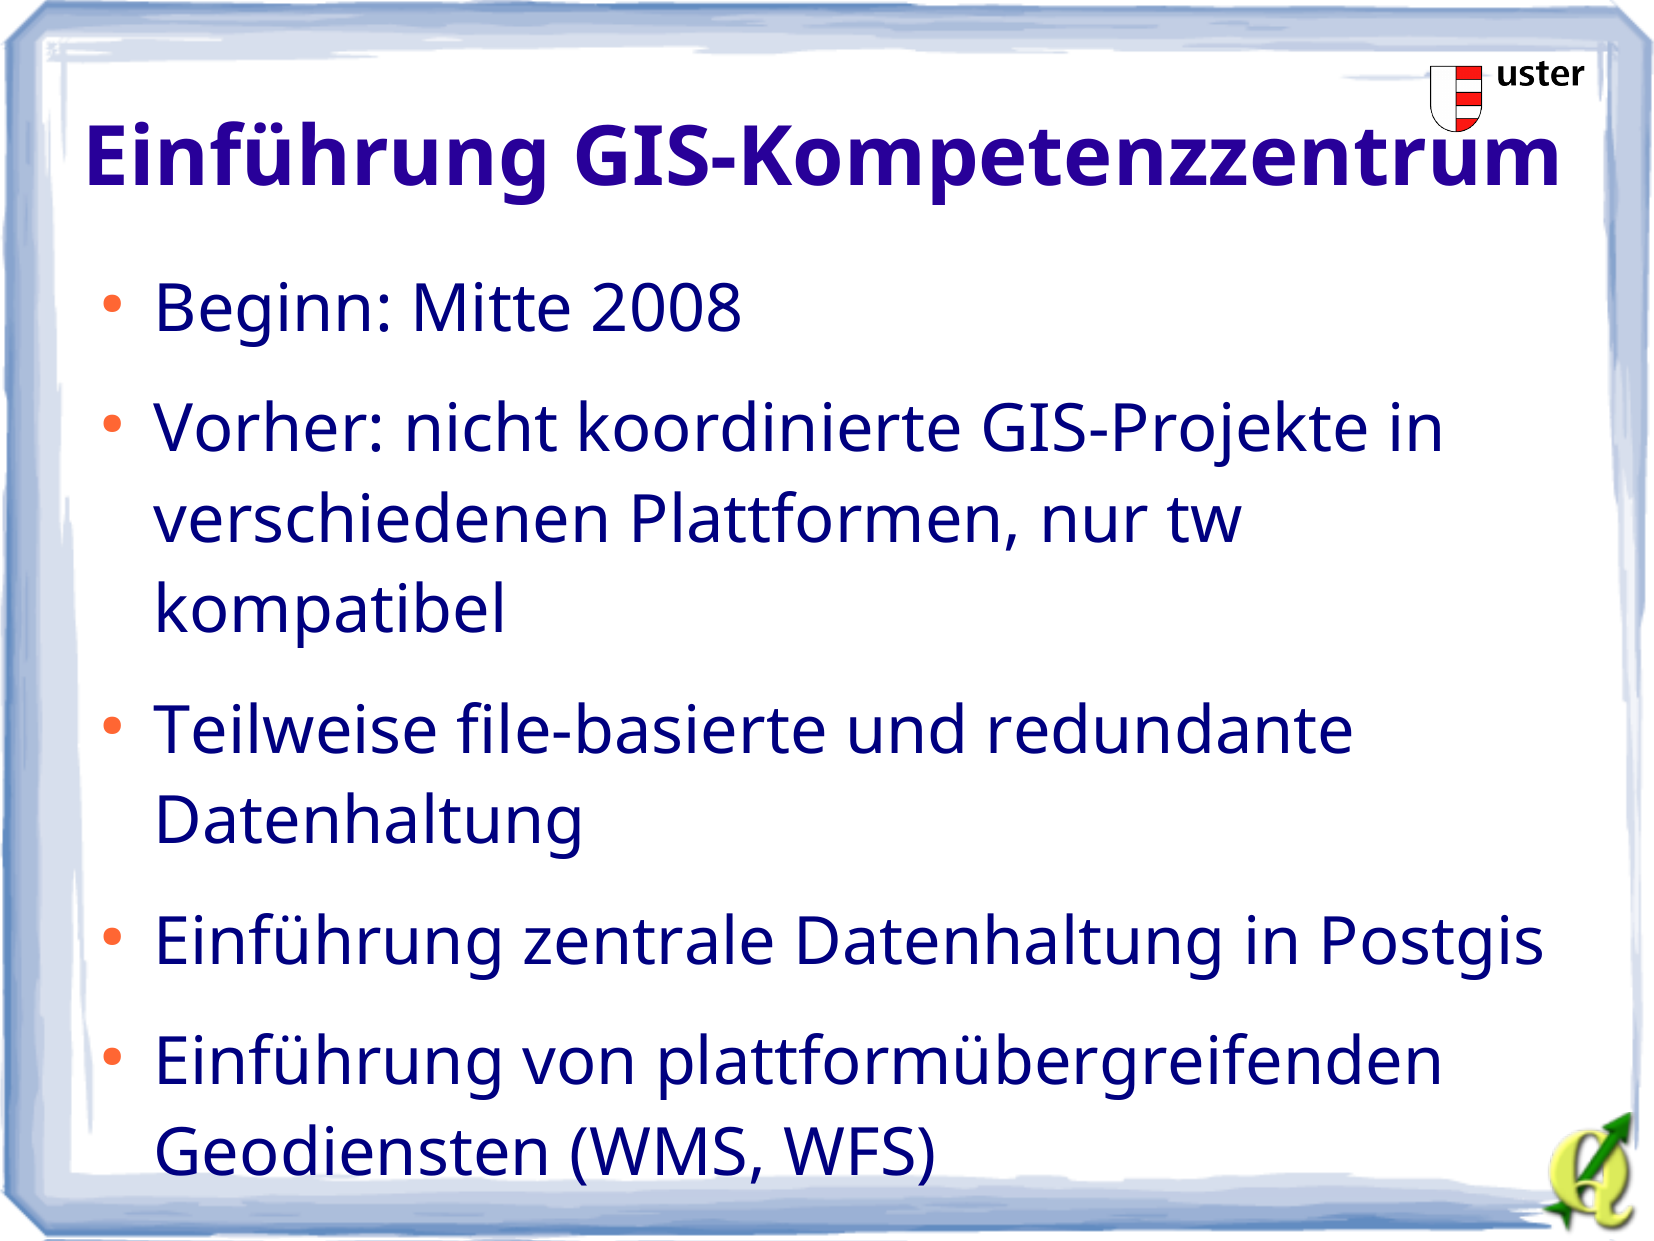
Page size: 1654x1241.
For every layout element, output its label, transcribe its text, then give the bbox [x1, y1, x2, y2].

list Beginn: Mitte 2008 Vorher: nicht koordinierte GIS-Projekte in verschiedenen Plattformen, nur tw kompatibel Teilweise file-basierte und redundante Datenhaltung Einführung zentrale Datenhaltung in Postgis Einführung von plattformübergreifenden Geodiensten (WMS, WFS) Desktop-GIS relativ teuer und nicht massgeschneidert [82, 259, 1576, 1183]
picture [0, 0, 1654, 1241]
title Einführung GIS-Kompetenzzentrum [82, 56, 1571, 250]
